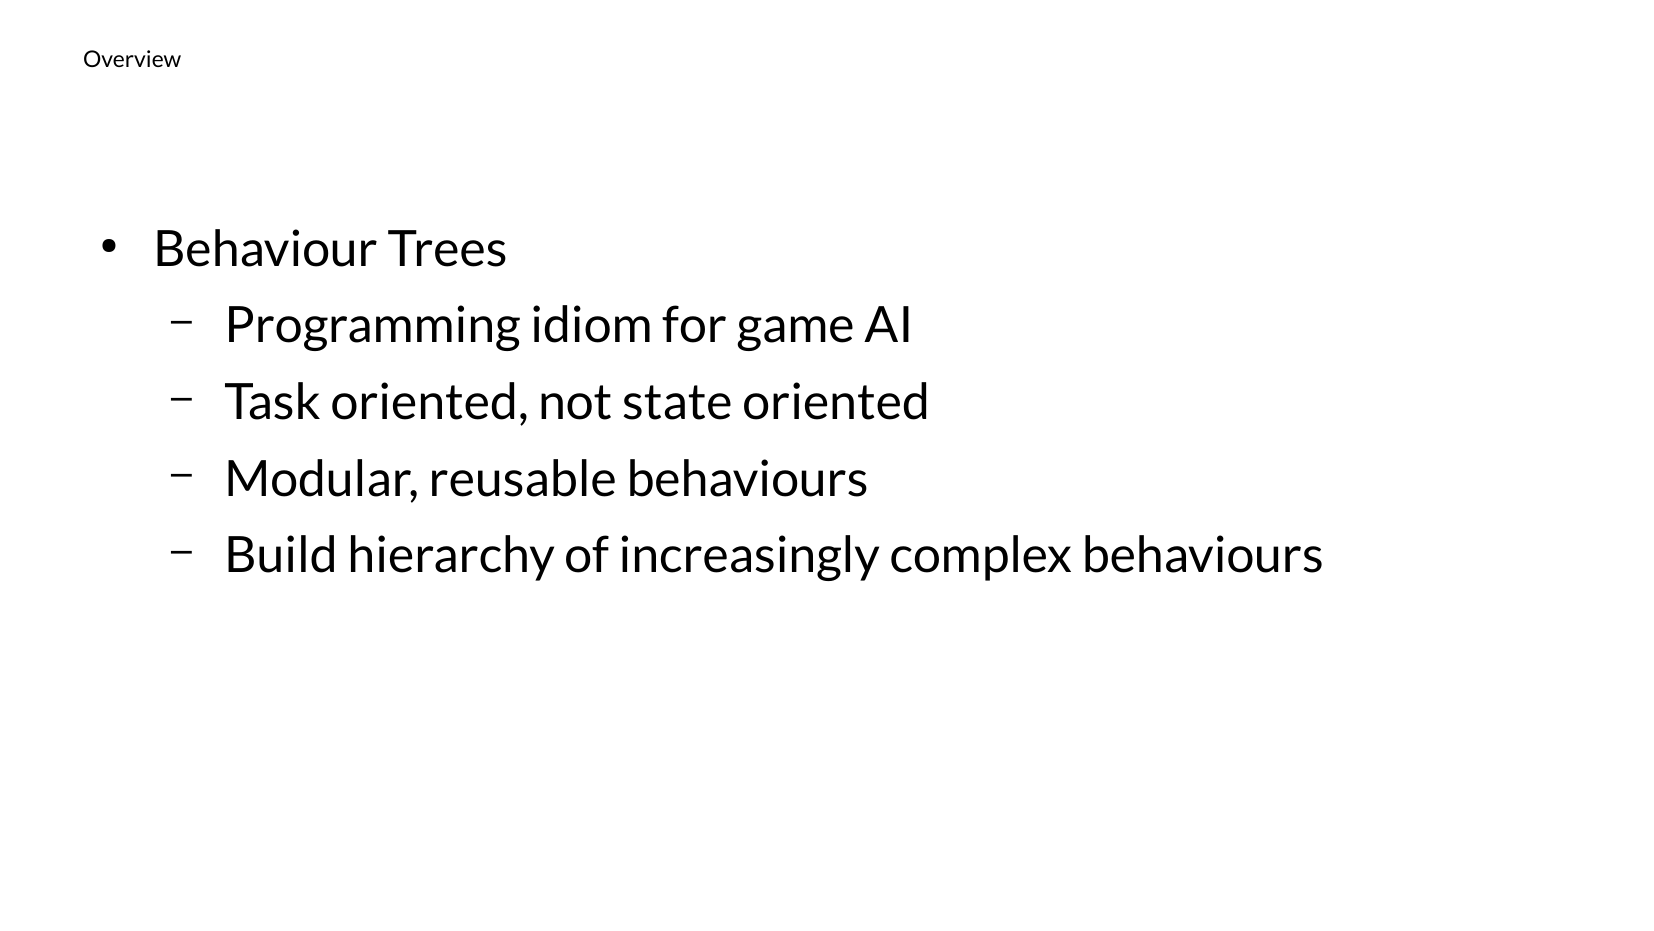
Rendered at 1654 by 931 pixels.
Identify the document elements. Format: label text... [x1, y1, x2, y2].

list Behaviour Trees Programming idiom for game AI Task oriented, not state oriented Modular, reusable behaviours Build hierarchy of increasingly complex behaviours [82, 217, 1571, 839]
title Overview [83, 0, 1571, 119]
